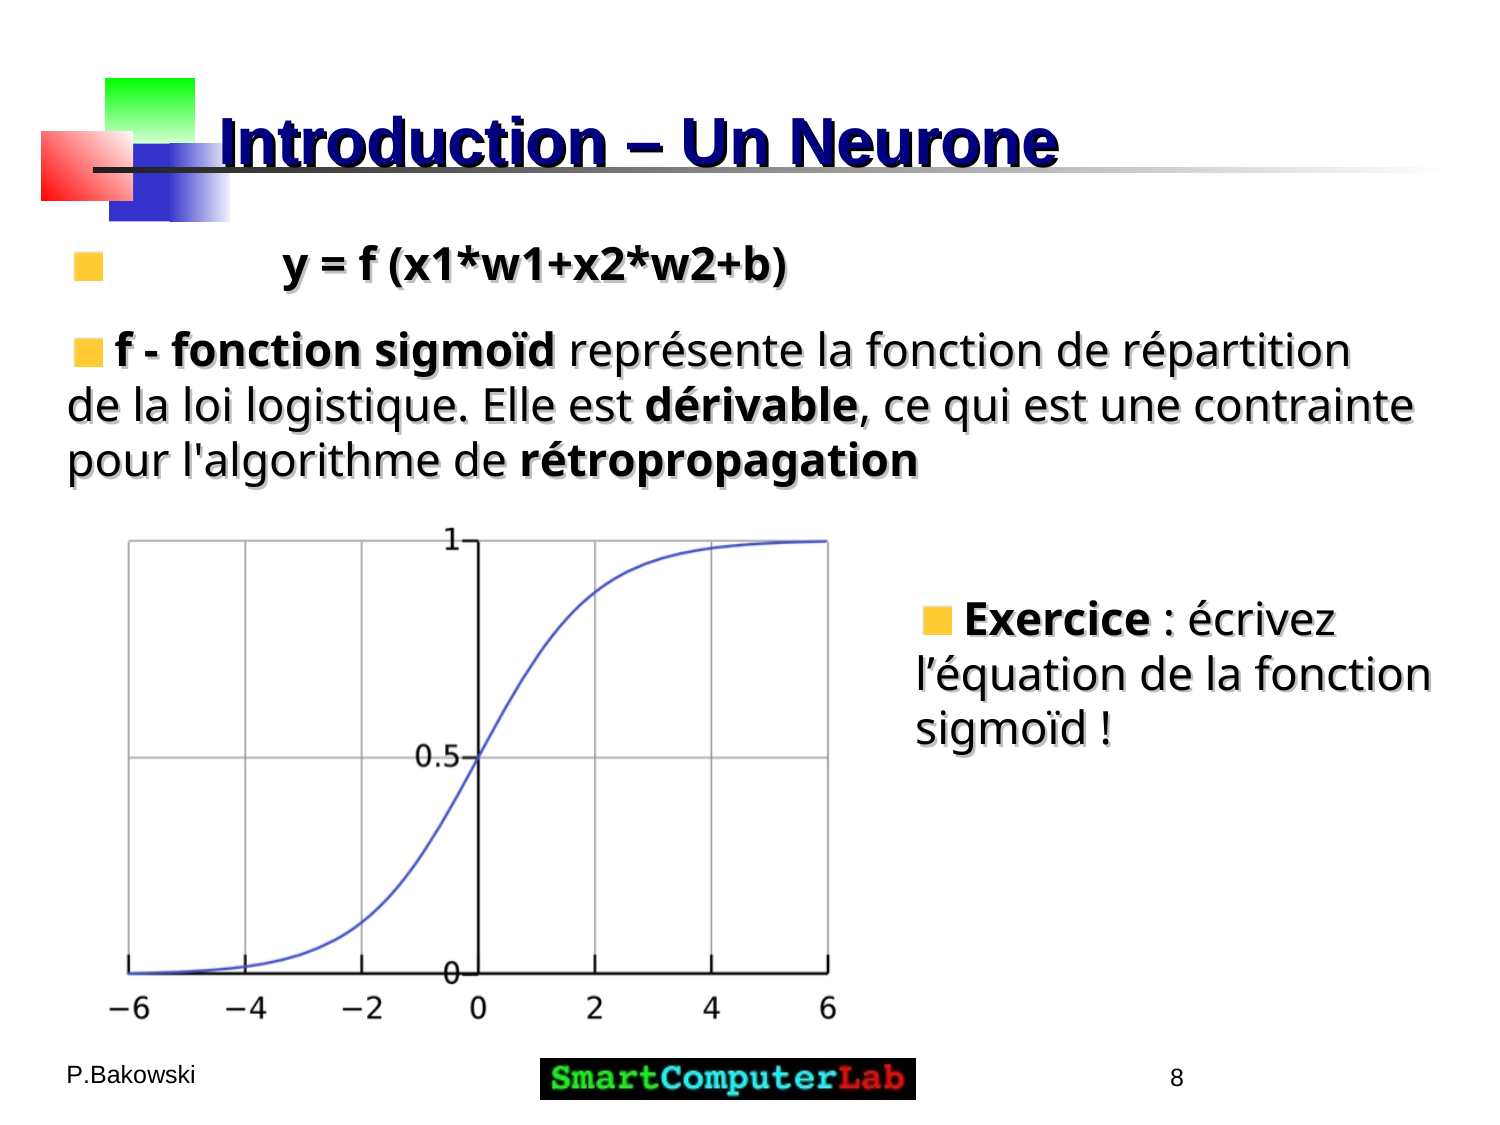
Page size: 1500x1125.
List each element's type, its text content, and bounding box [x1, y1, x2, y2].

picture [75, 505, 859, 1045]
text_box y = f (x1*w1+x2*w2+b) f - fonction sigmoïd représente la fonction de répartition de la loi logistique. Elle est dérivable, ce qui est une contrainte pour l'algorithme de rétropropagation [51, 227, 1432, 494]
picture [915, 598, 952, 635]
title Introduction – Un Neurone [203, 90, 1456, 186]
picture [540, 1058, 916, 1100]
picture [66, 244, 103, 281]
text_box Exercice : écrivez l’équation de la fonction sigmoïd ! [900, 581, 1500, 763]
picture [66, 330, 103, 367]
